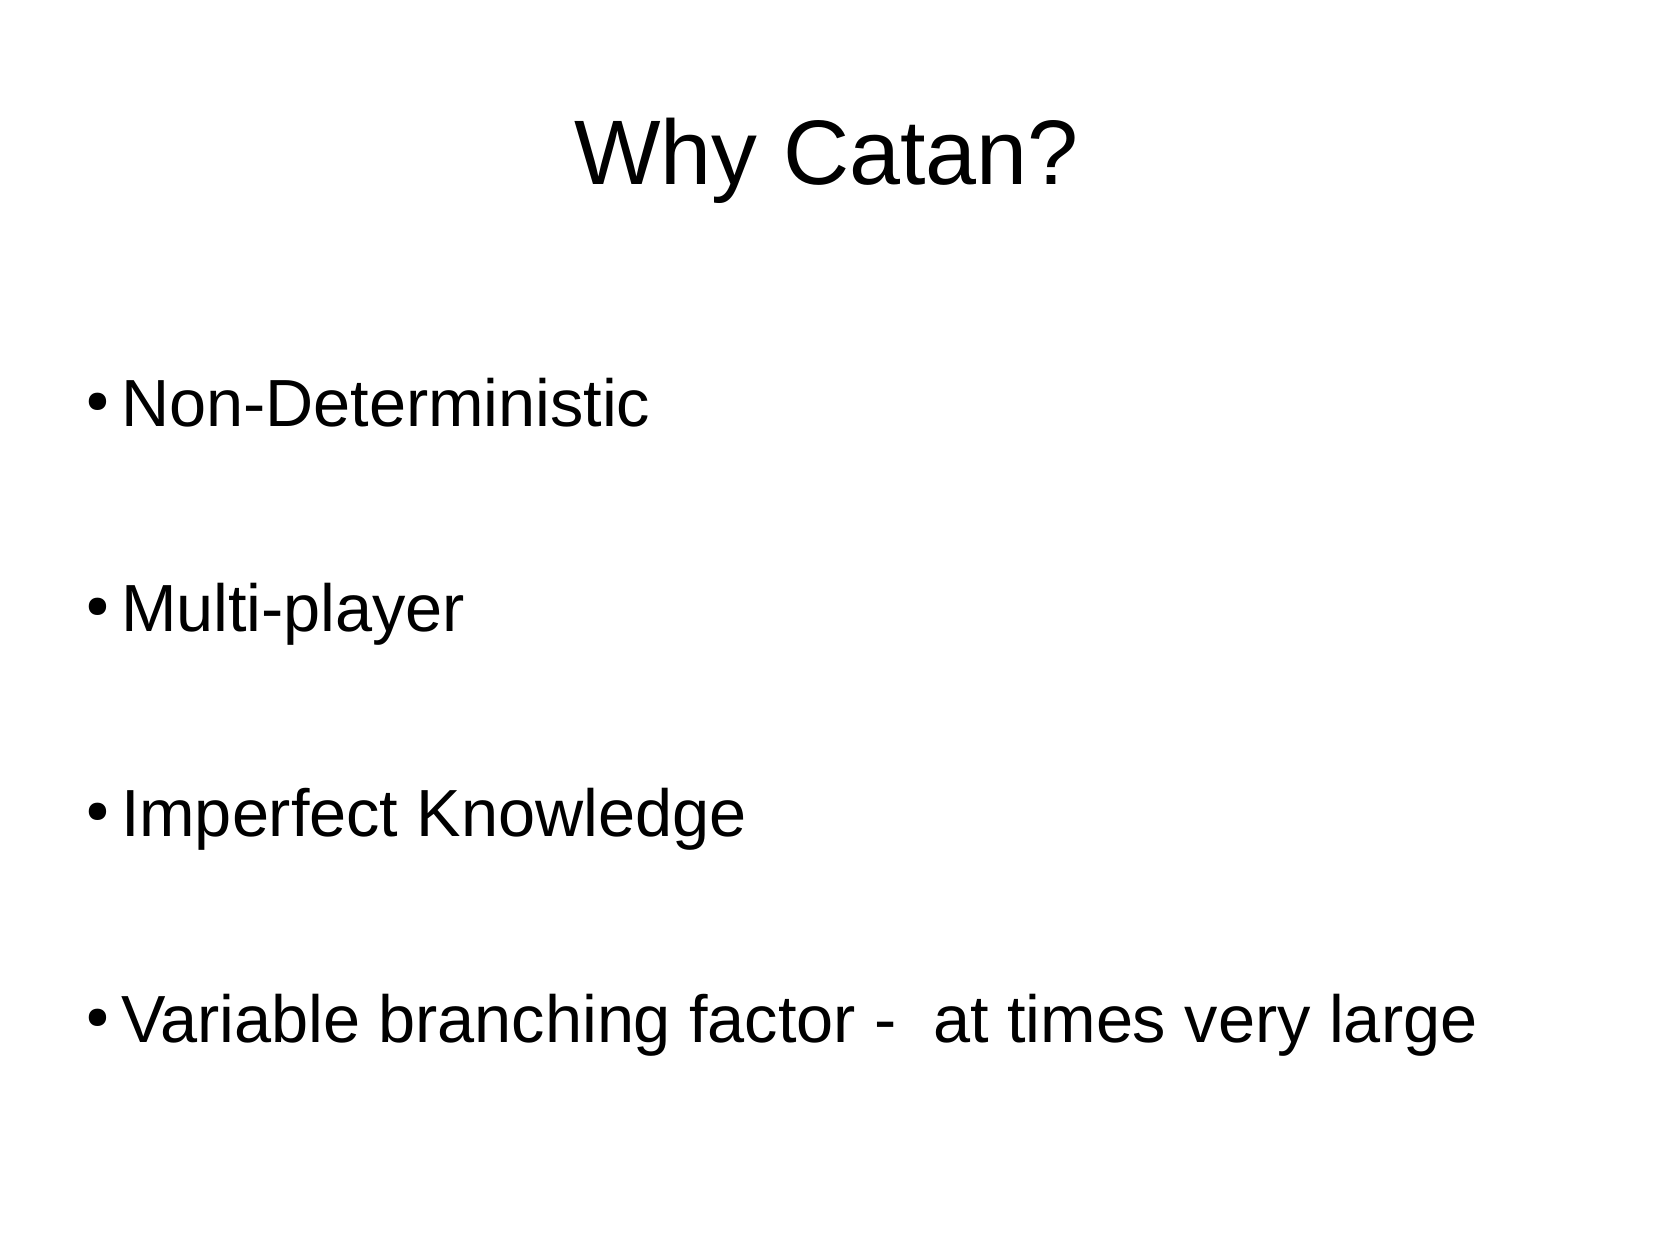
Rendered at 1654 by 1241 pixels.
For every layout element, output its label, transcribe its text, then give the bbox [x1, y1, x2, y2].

title Why Catan? [82, 49, 1571, 257]
text_box Non-Deterministic Multi-player Imperfect Knowledge Variable branching factor - at times very large [70, 358, 1548, 1066]
